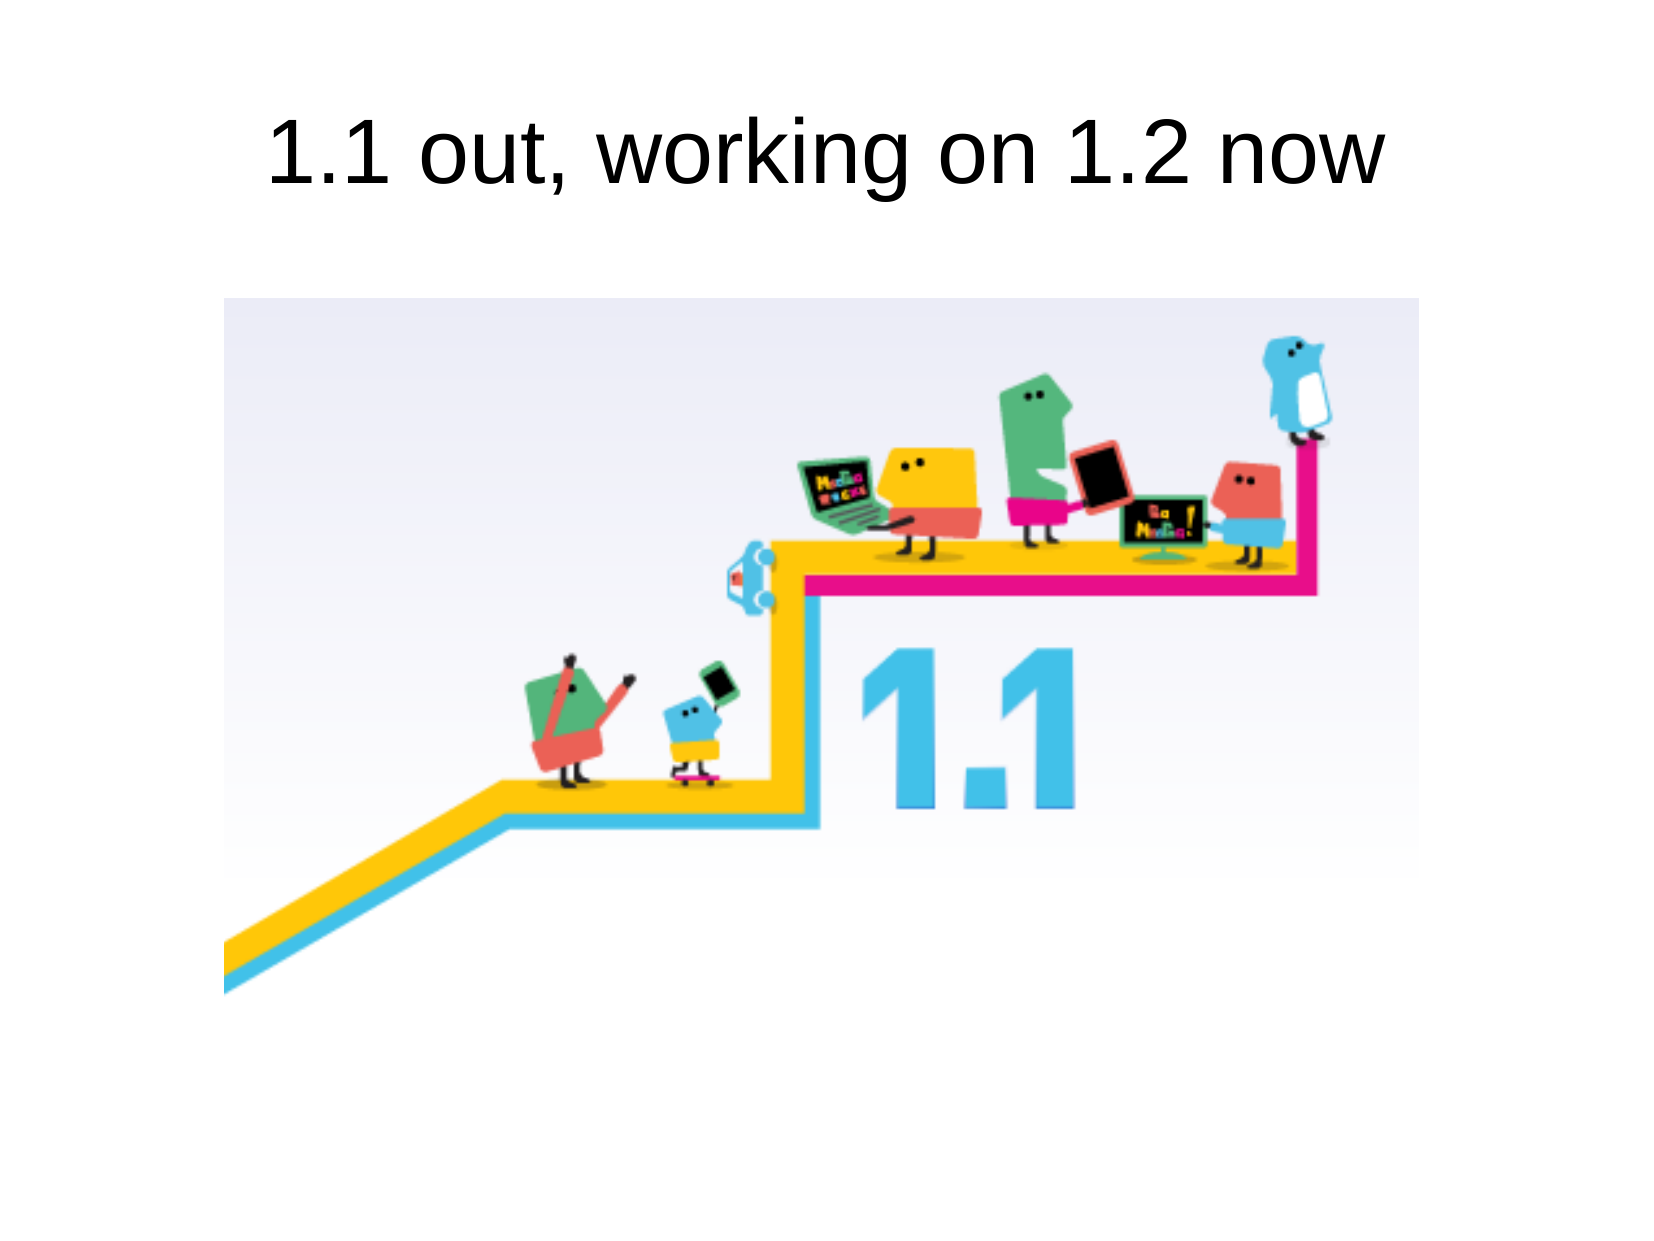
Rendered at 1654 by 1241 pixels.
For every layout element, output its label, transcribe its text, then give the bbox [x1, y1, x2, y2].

title 1.1 out, working on 1.2 now [82, 56, 1571, 249]
picture [224, 298, 1419, 1003]
